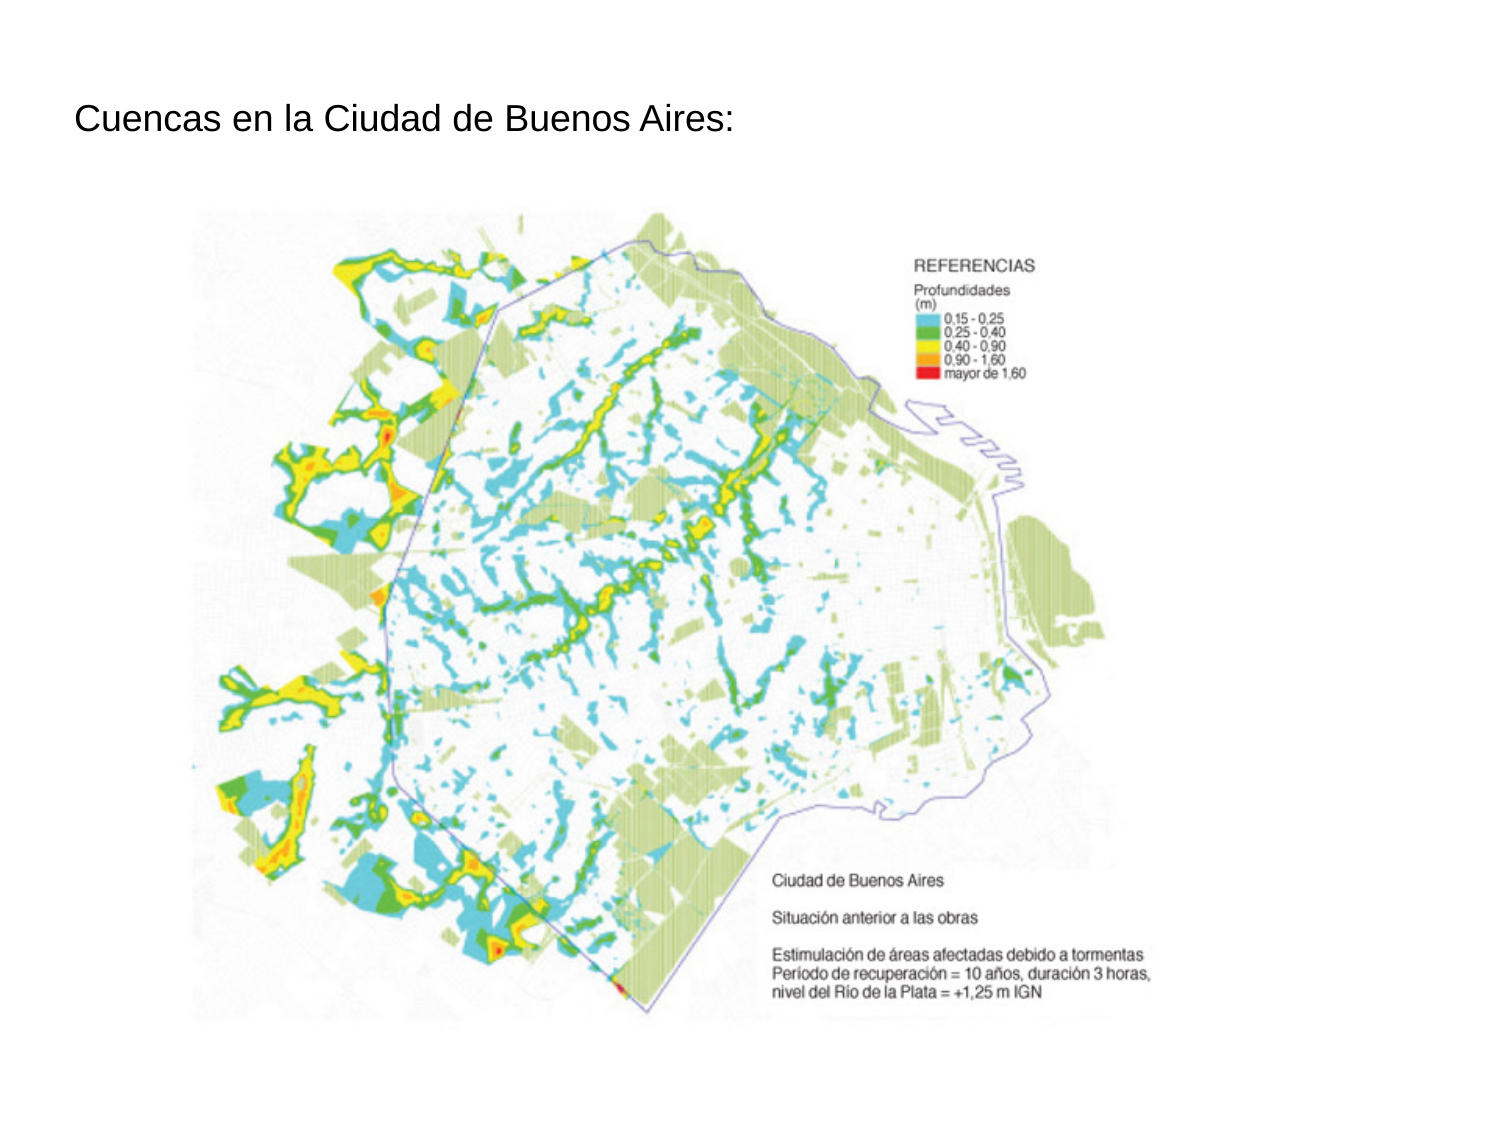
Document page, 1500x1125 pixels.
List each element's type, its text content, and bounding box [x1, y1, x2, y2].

text_box Cuencas en la Ciudad de Buenos Aires: [59, 90, 751, 147]
picture [165, 200, 1179, 1036]
